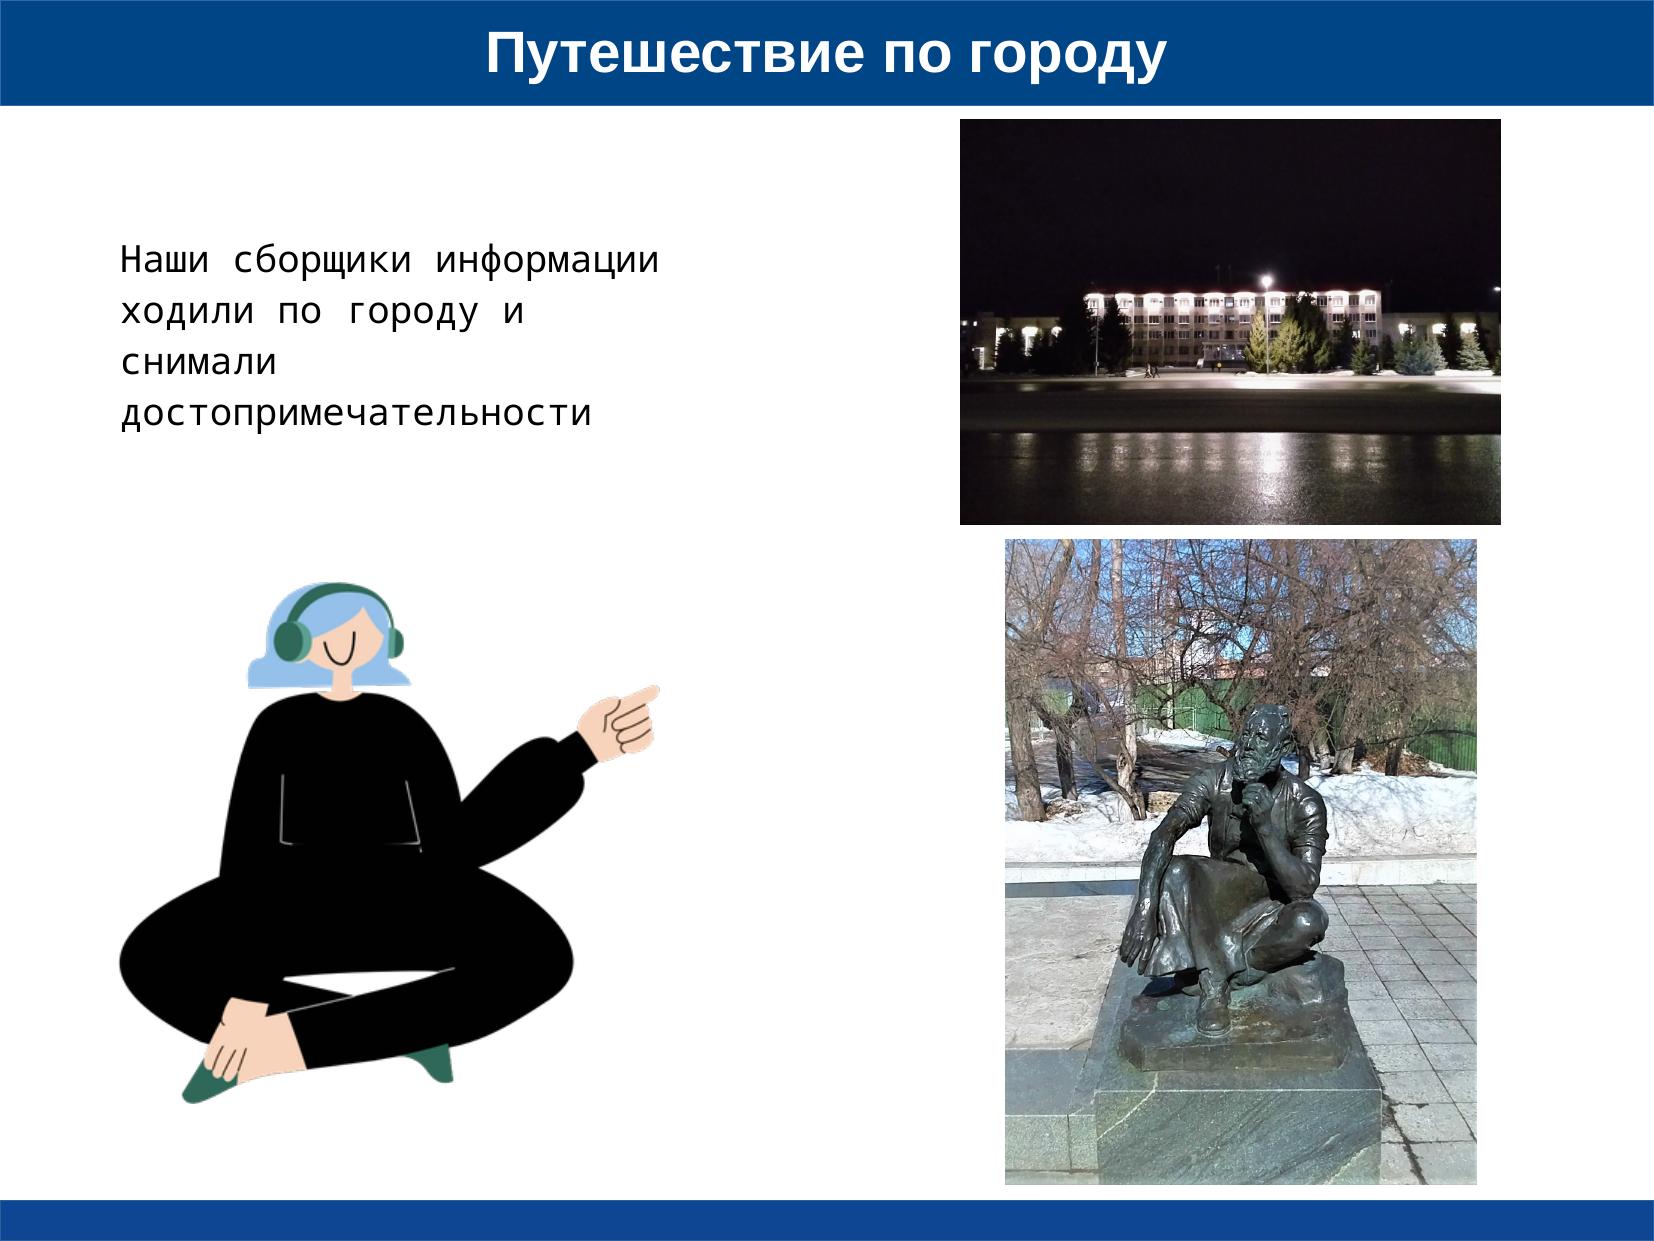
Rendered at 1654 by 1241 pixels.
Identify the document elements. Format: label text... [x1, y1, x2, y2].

text_box Наши сборщики информации ходили по городу и снимали достопримечательности [105, 225, 706, 421]
picture [960, 119, 1501, 526]
picture [1005, 539, 1477, 1186]
title Путешествие по городу [0, 0, 1654, 106]
text_box [0, 1200, 1654, 1241]
picture [90, 554, 688, 1134]
